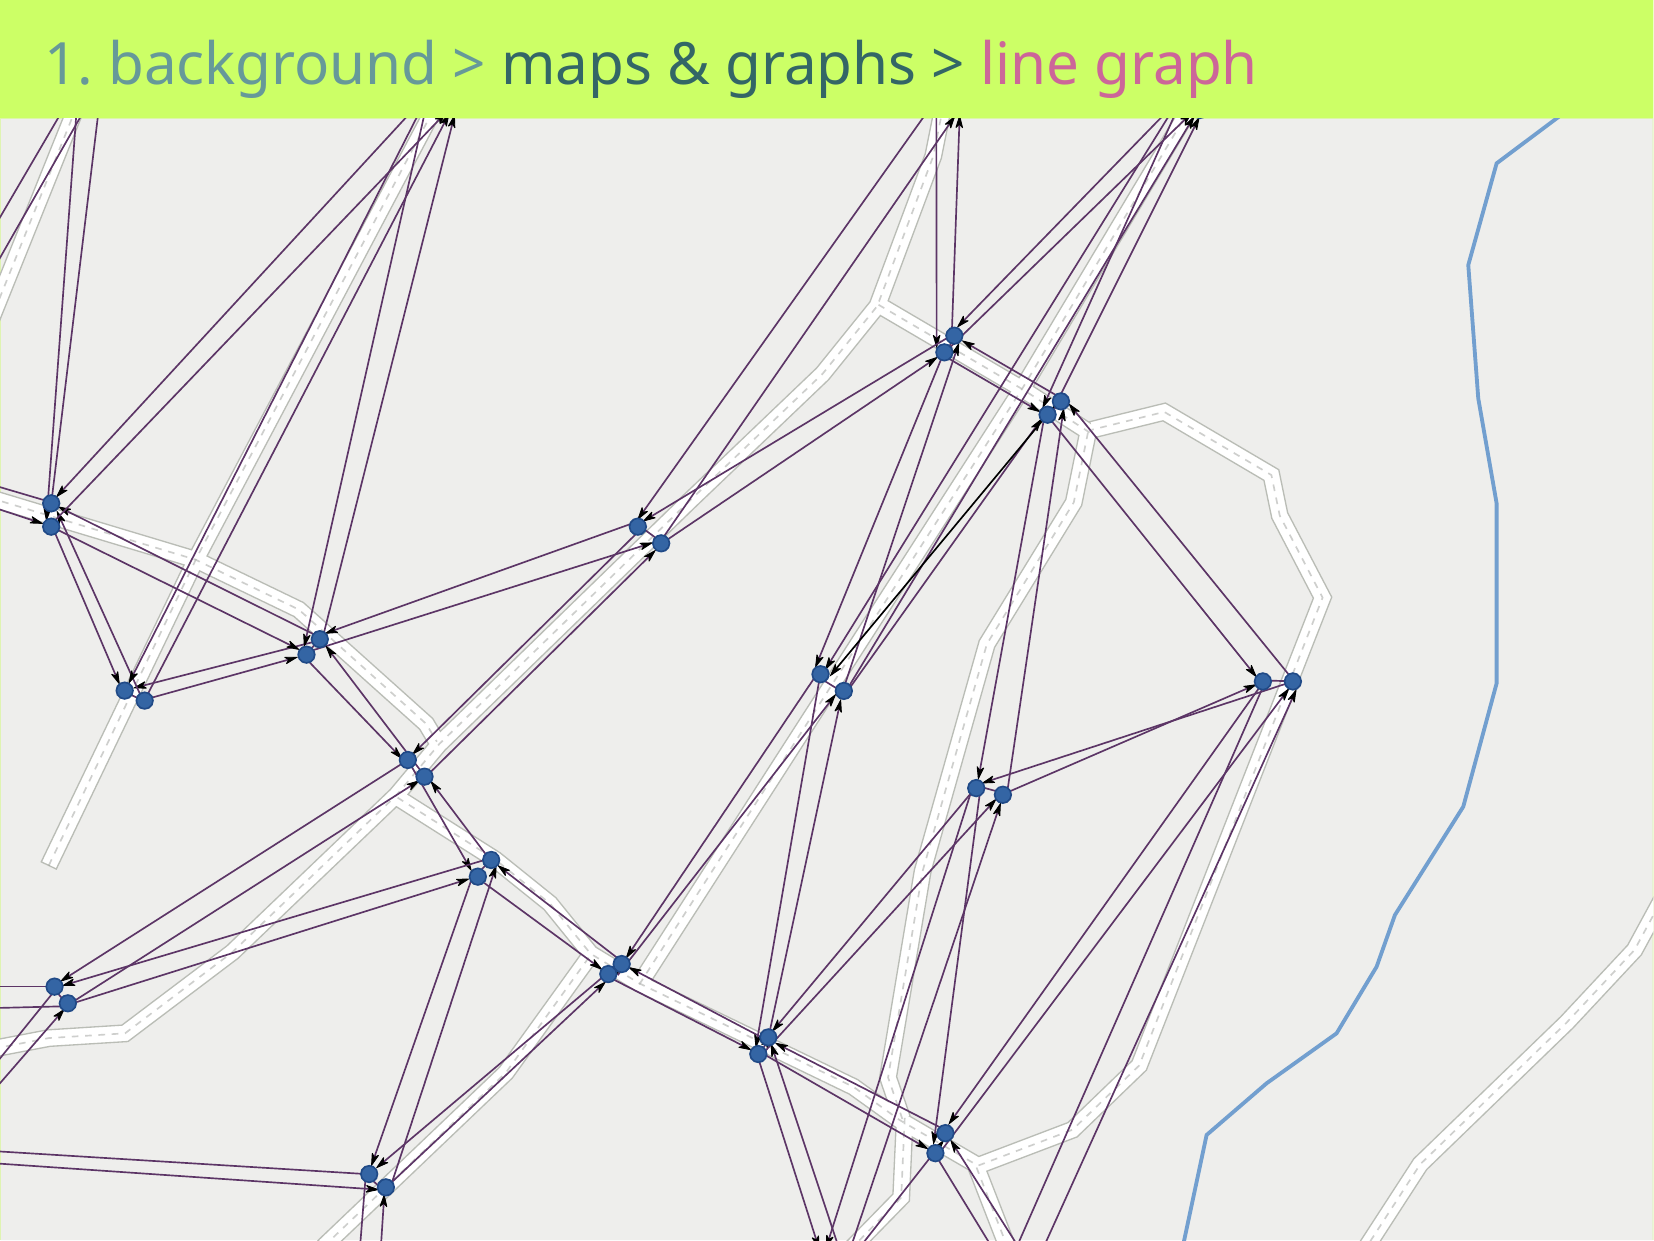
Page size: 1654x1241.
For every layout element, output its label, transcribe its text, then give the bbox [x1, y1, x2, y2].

text_box 1. background > maps & graphs > line graph [29, 14, 1130, 118]
picture [0, 118, 1654, 1241]
